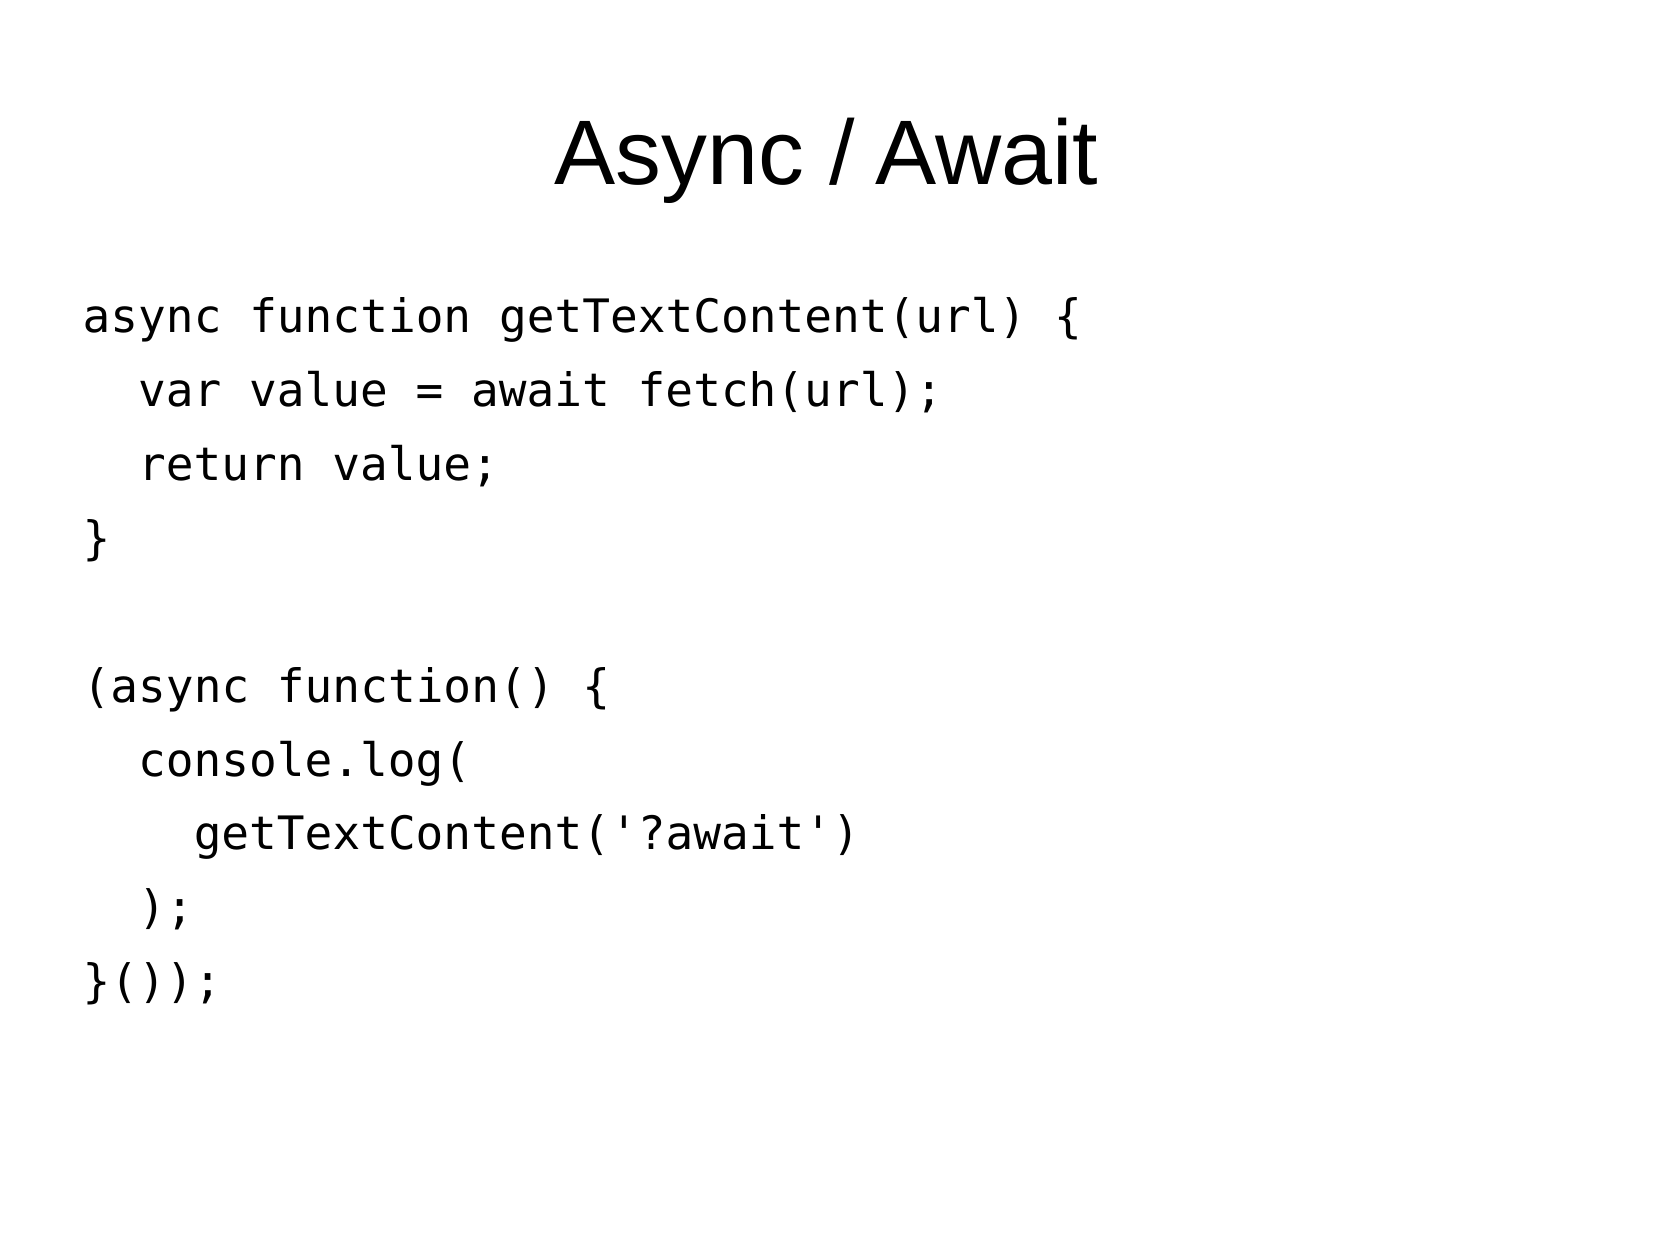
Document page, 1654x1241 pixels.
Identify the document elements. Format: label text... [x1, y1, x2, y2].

title Async / Await [82, 49, 1571, 257]
list async function getTextContent(url) { var value = await fetch(url); return value; } (async function() { console.log( getTextContent('?await') ); }()); [82, 290, 1571, 1010]
